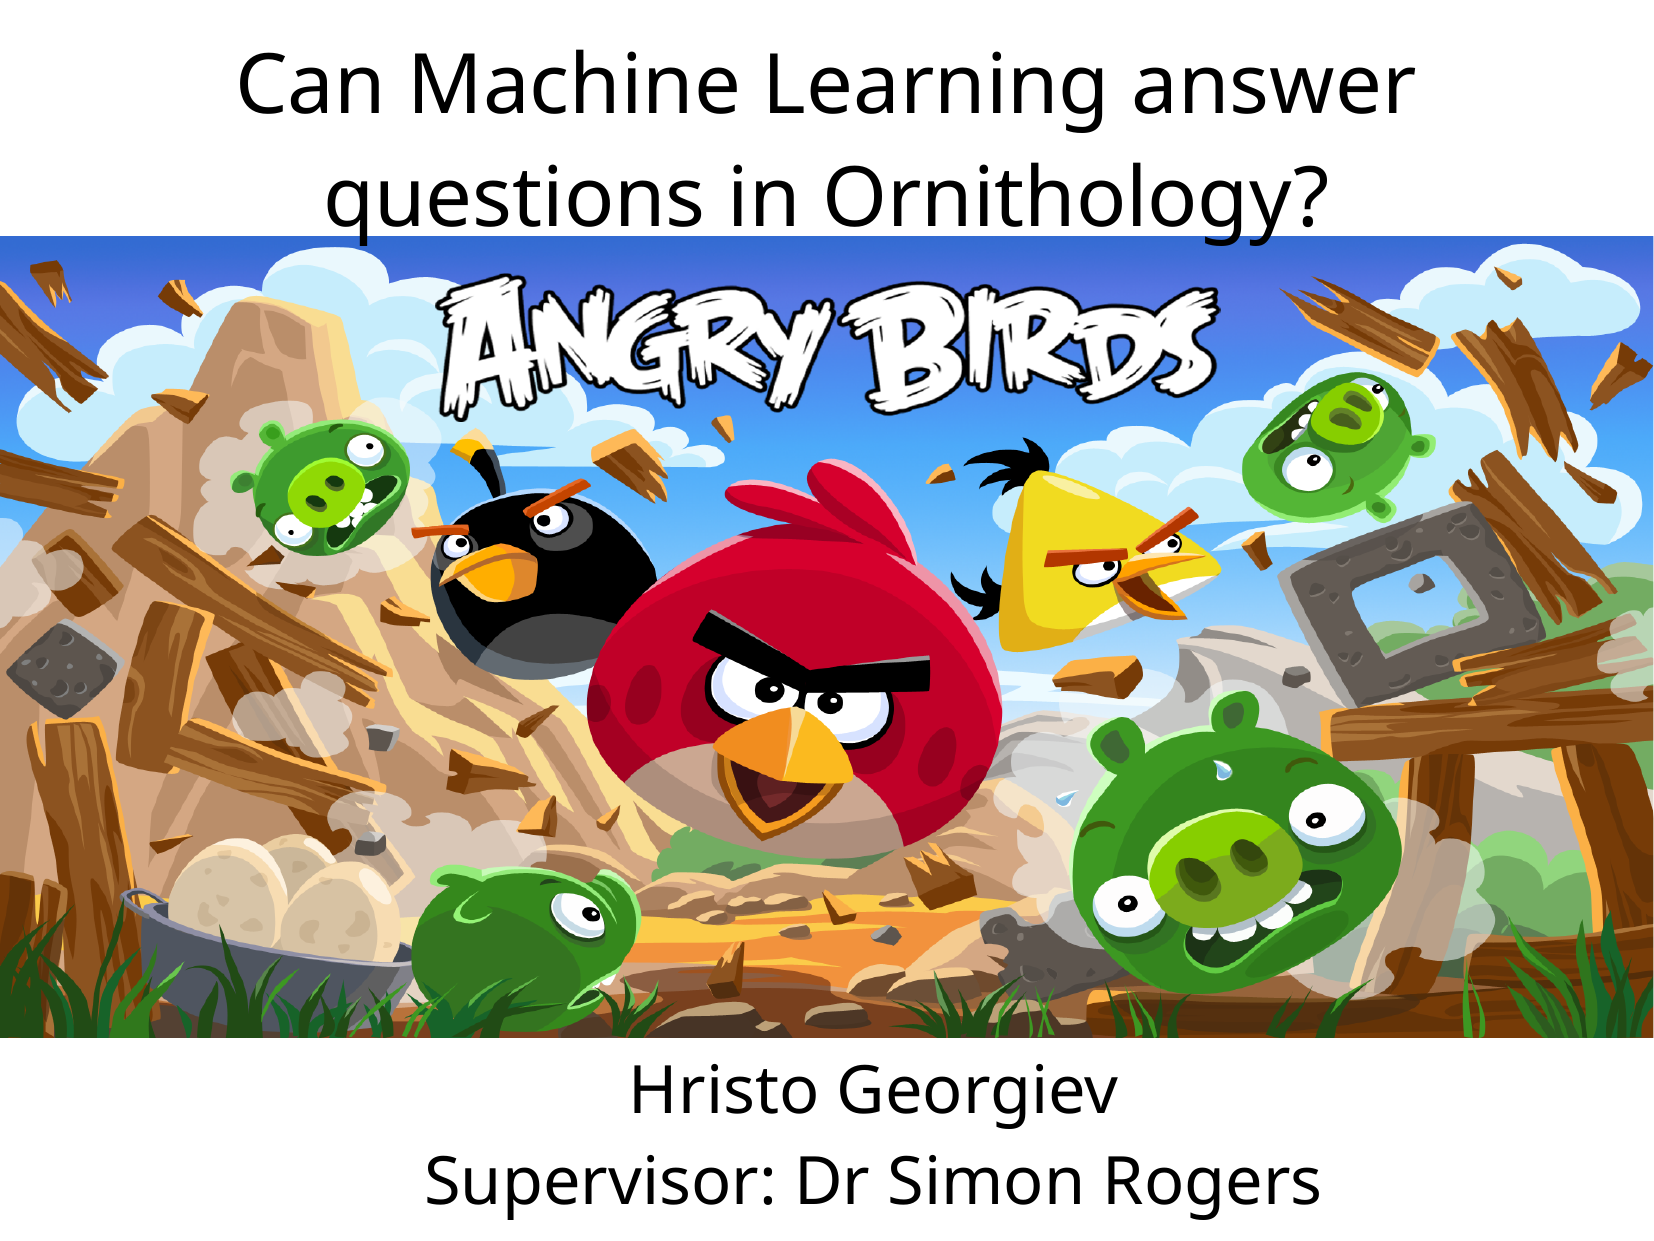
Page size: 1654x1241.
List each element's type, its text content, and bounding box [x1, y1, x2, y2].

picture [0, 236, 1654, 1040]
title Hristo Georgiev Supervisor: Dr Simon Rogers [130, 1040, 1619, 1237]
title Can Machine Learning answer questions in Ornithology? [82, 8, 1571, 267]
